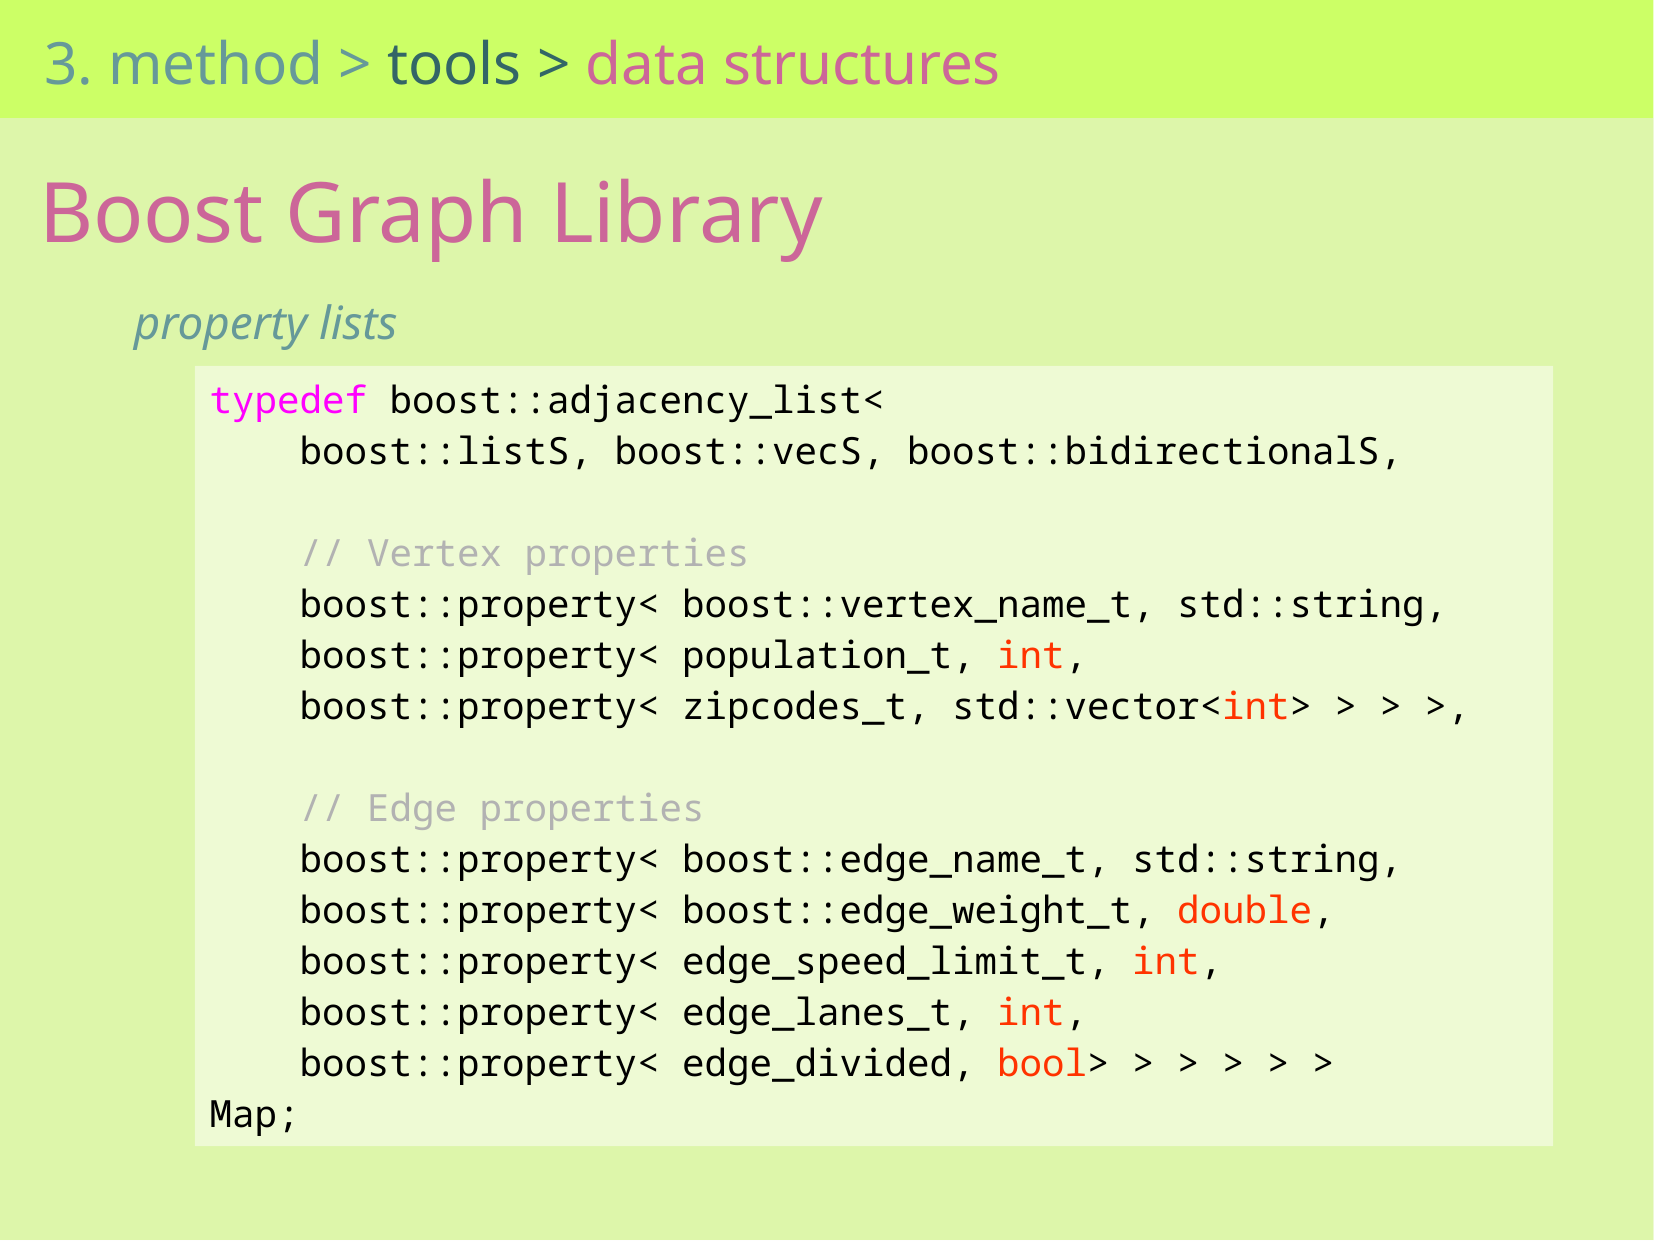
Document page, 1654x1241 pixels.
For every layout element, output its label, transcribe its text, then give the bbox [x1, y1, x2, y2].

text_box Boost Graph Library [24, 146, 934, 289]
text_box [0, 118, 1654, 1241]
text_box 3. method > tools > data structures [29, 14, 921, 119]
text_box typedef boost::adjacency_list< boost::listS, boost::vecS, boost::bidirectionalS, // Vertex properties boost::property< boost::vertex_name_t, std::string, boost::property< population_t, int, boost::property< zipcodes_t, std::vector<int> > > >, // Edge properties boost::property< boost::edge_name_t, std::string, boost::property< boost::edge_weight_t, double, boost::property< edge_speed_limit_t, int, boost::property< edge_lanes_t, int, boost::property< edge_divided, bool> > > > > > Map; [194, 365, 1554, 1060]
text_box property lists [119, 282, 508, 368]
